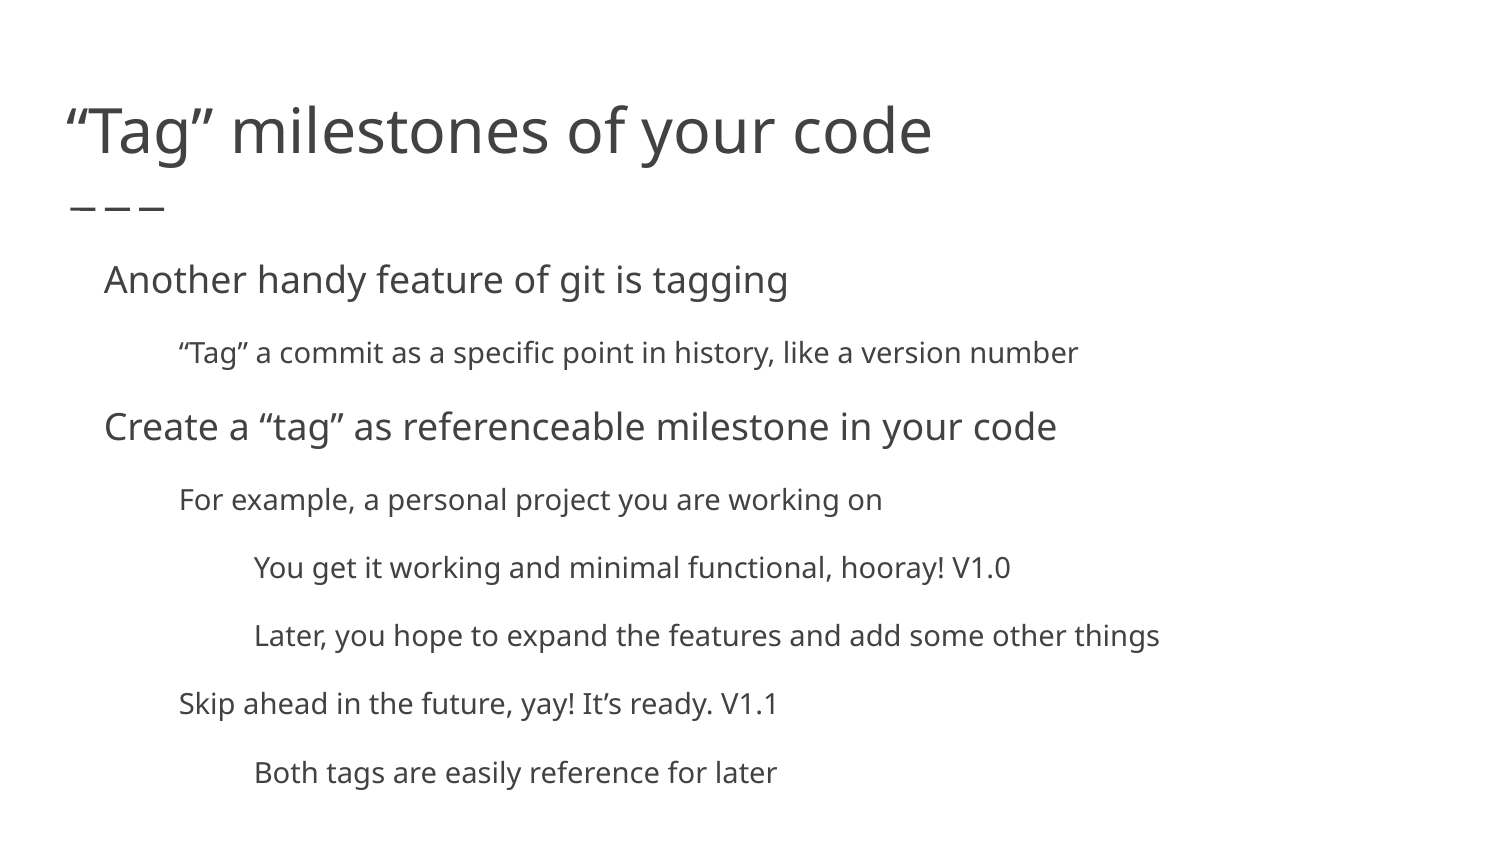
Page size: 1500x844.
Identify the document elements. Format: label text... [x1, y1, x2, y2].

list Another handy feature of git is tagging “Tag” a commit as a specific point in history, like a version number Create a “tag” as referenceable milestone in your code For example, a personal project you are working on You get it working and minimal functional, hooray! V1.0 Later, you hope to expand the features and add some other things Skip ahead in the future, yay! It’s ready. V1.1 Both tags are easily reference for later [51, 240, 1449, 750]
title “Tag” milestones of your code [51, 61, 1449, 182]
